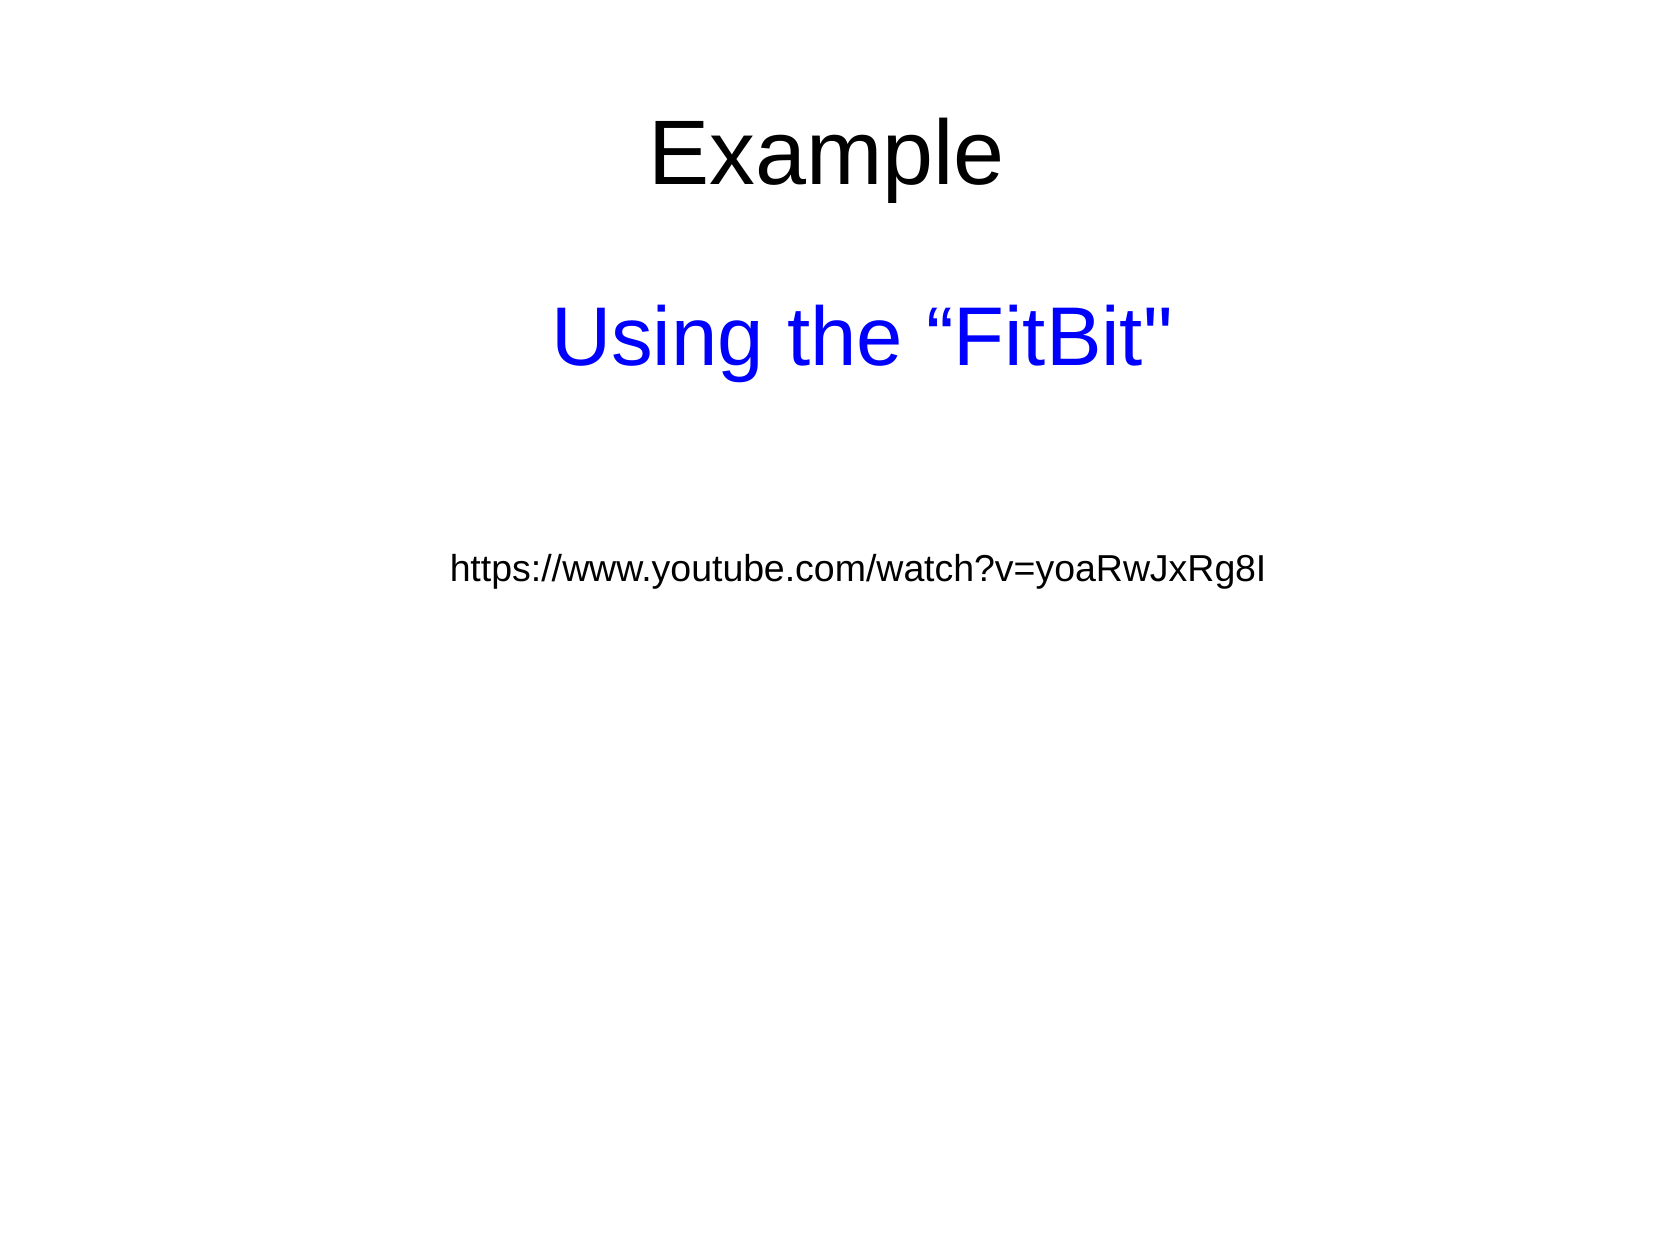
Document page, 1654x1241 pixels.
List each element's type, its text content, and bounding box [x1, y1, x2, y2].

text_box https://www.youtube.com/watch?v=yoaRwJxRg8I [435, 540, 1283, 597]
title Example [82, 49, 1571, 257]
list Using the “FitBit" [82, 290, 1571, 1010]
